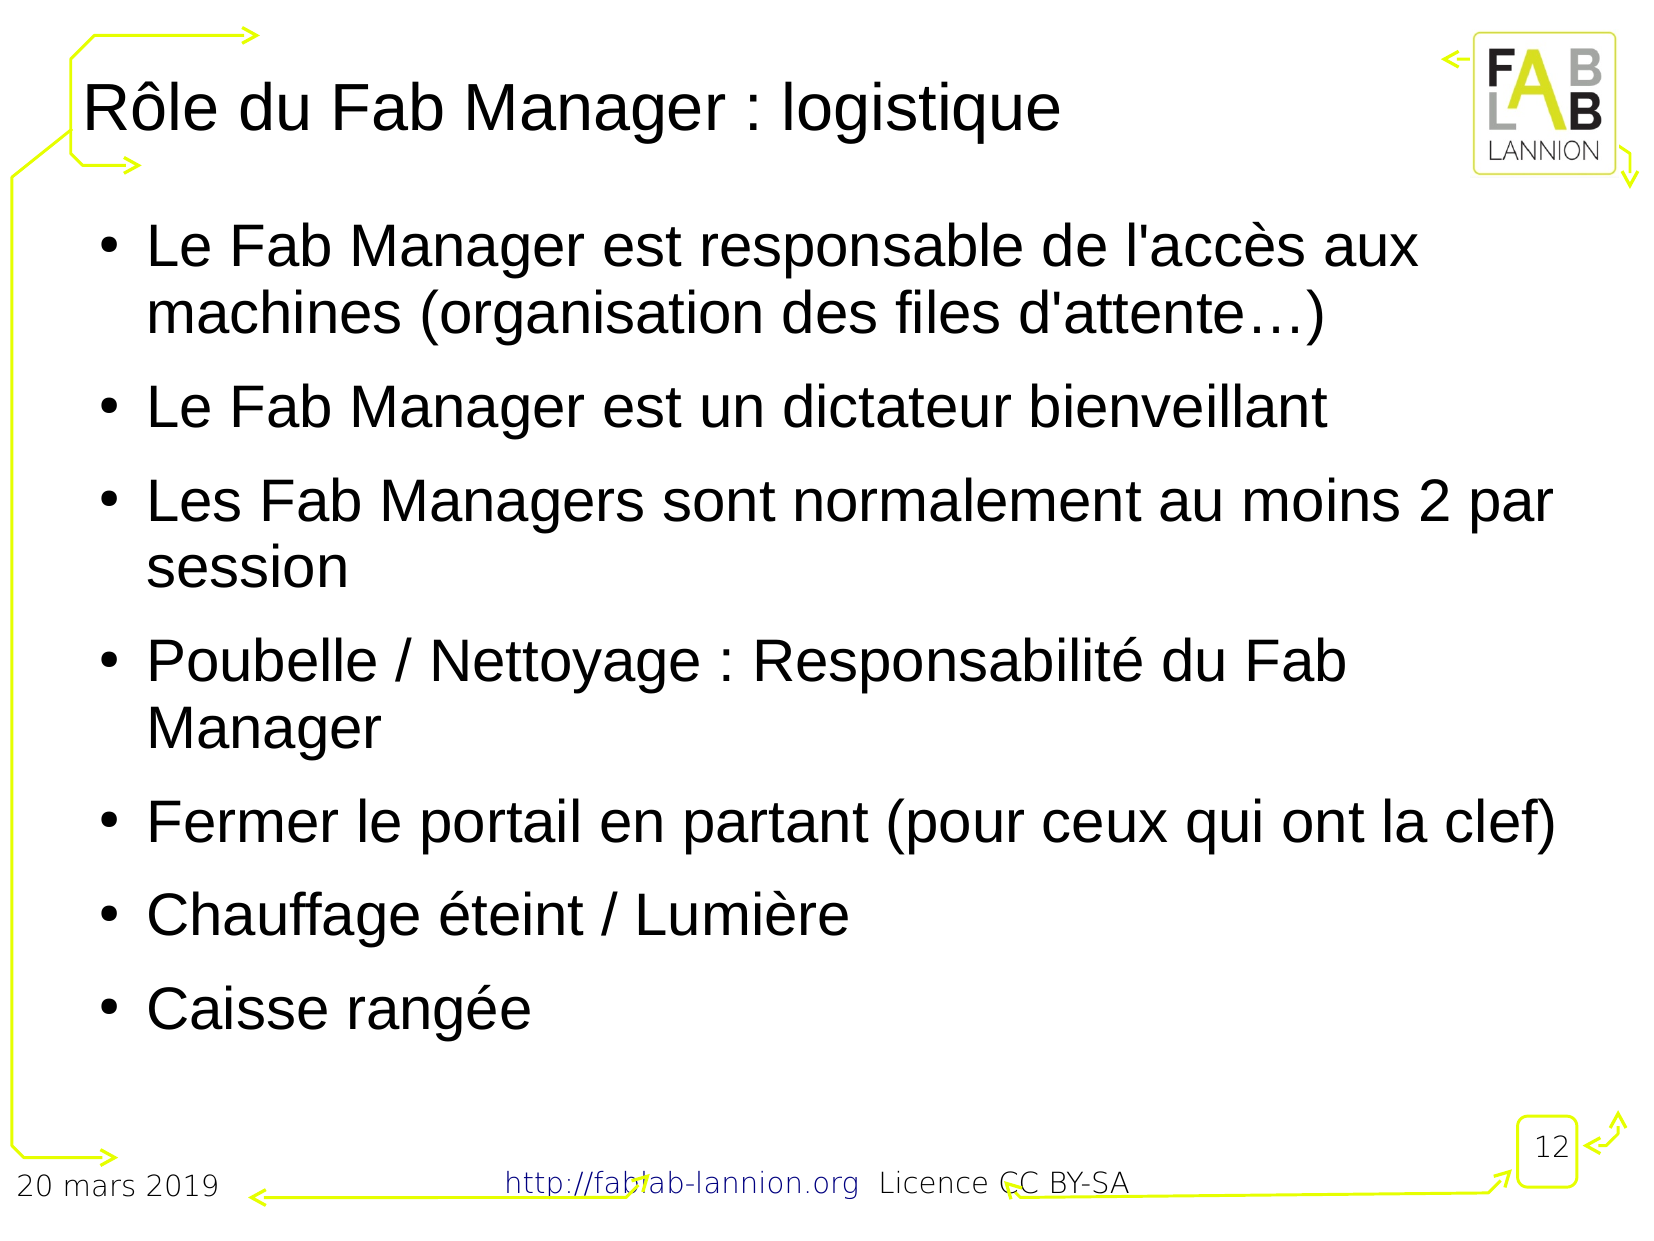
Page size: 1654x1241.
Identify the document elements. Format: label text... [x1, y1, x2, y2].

picture [1470, 29, 1619, 178]
list Le Fab Manager est responsable de l'accès aux machines (organisation des files d'attente…) Le Fab Manager est un dictateur bienveillant Les Fab Managers sont normalement au moins 2 par session Poubelle / Nettoyage : Responsabilité du Fab Manager Fermer le portail en partant (pour ceux qui ont la clef) Chauffage éteint / Lumière Caisse rangée [82, 212, 1571, 1057]
title Rôle du Fab Manager : logistique [82, 49, 1441, 166]
